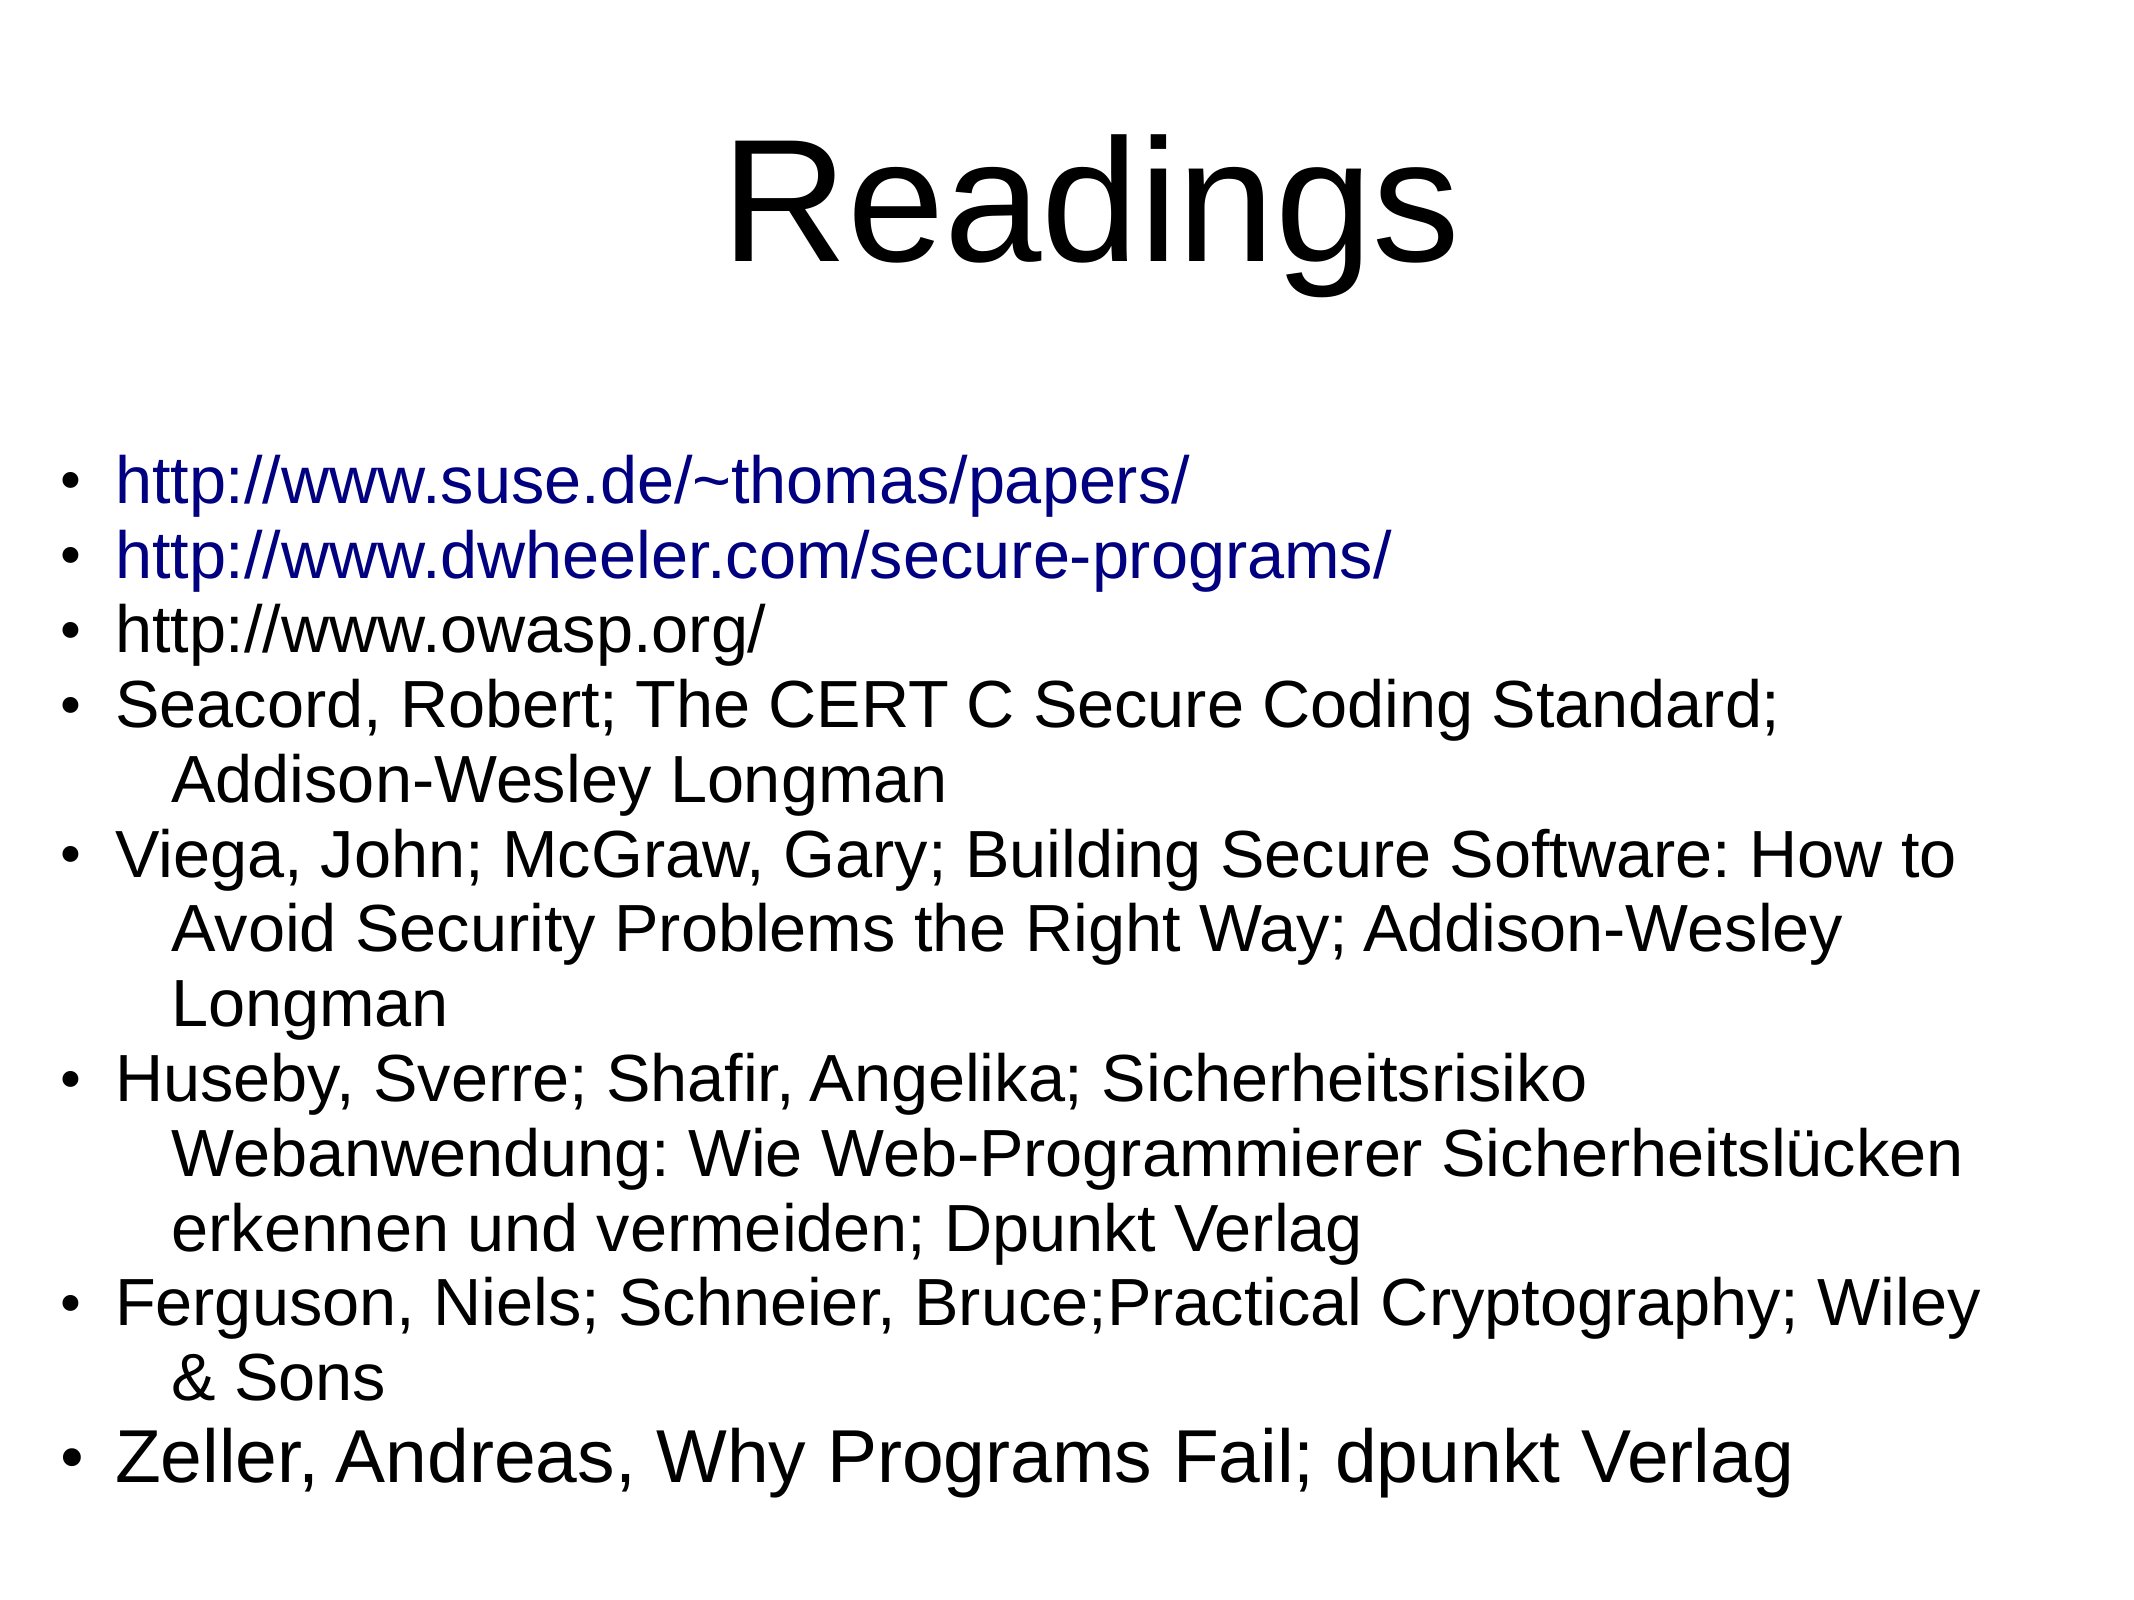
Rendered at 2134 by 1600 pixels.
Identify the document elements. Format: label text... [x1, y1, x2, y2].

list http://www.suse.de/~thomas/papers/ http://www.dwheeler.com/secure-programs/ http://www.owasp.org/ Seacord, Robert; The CERT C Secure Coding Standard; Addison-Wesley Longman Viega, John; McGraw, Gary; Building Secure Software: How to Avoid Security Problems the Right Way; Addison-Wesley Longman Huseby, Sverre; Shafir, Angelika; Sicherheitsrisiko Webanwendung: Wie Web-Programmierer Sicherheitslücken erkennen und vermeiden; Dpunkt Verlag Ferguson, Niels; Schneier, Bruce;Practical Cryptography; Wiley & Sons Zeller, Andreas, Why Programs Fail; dpunkt Verlag [59, 442, 2038, 1536]
title Readings [232, 75, 1949, 325]
